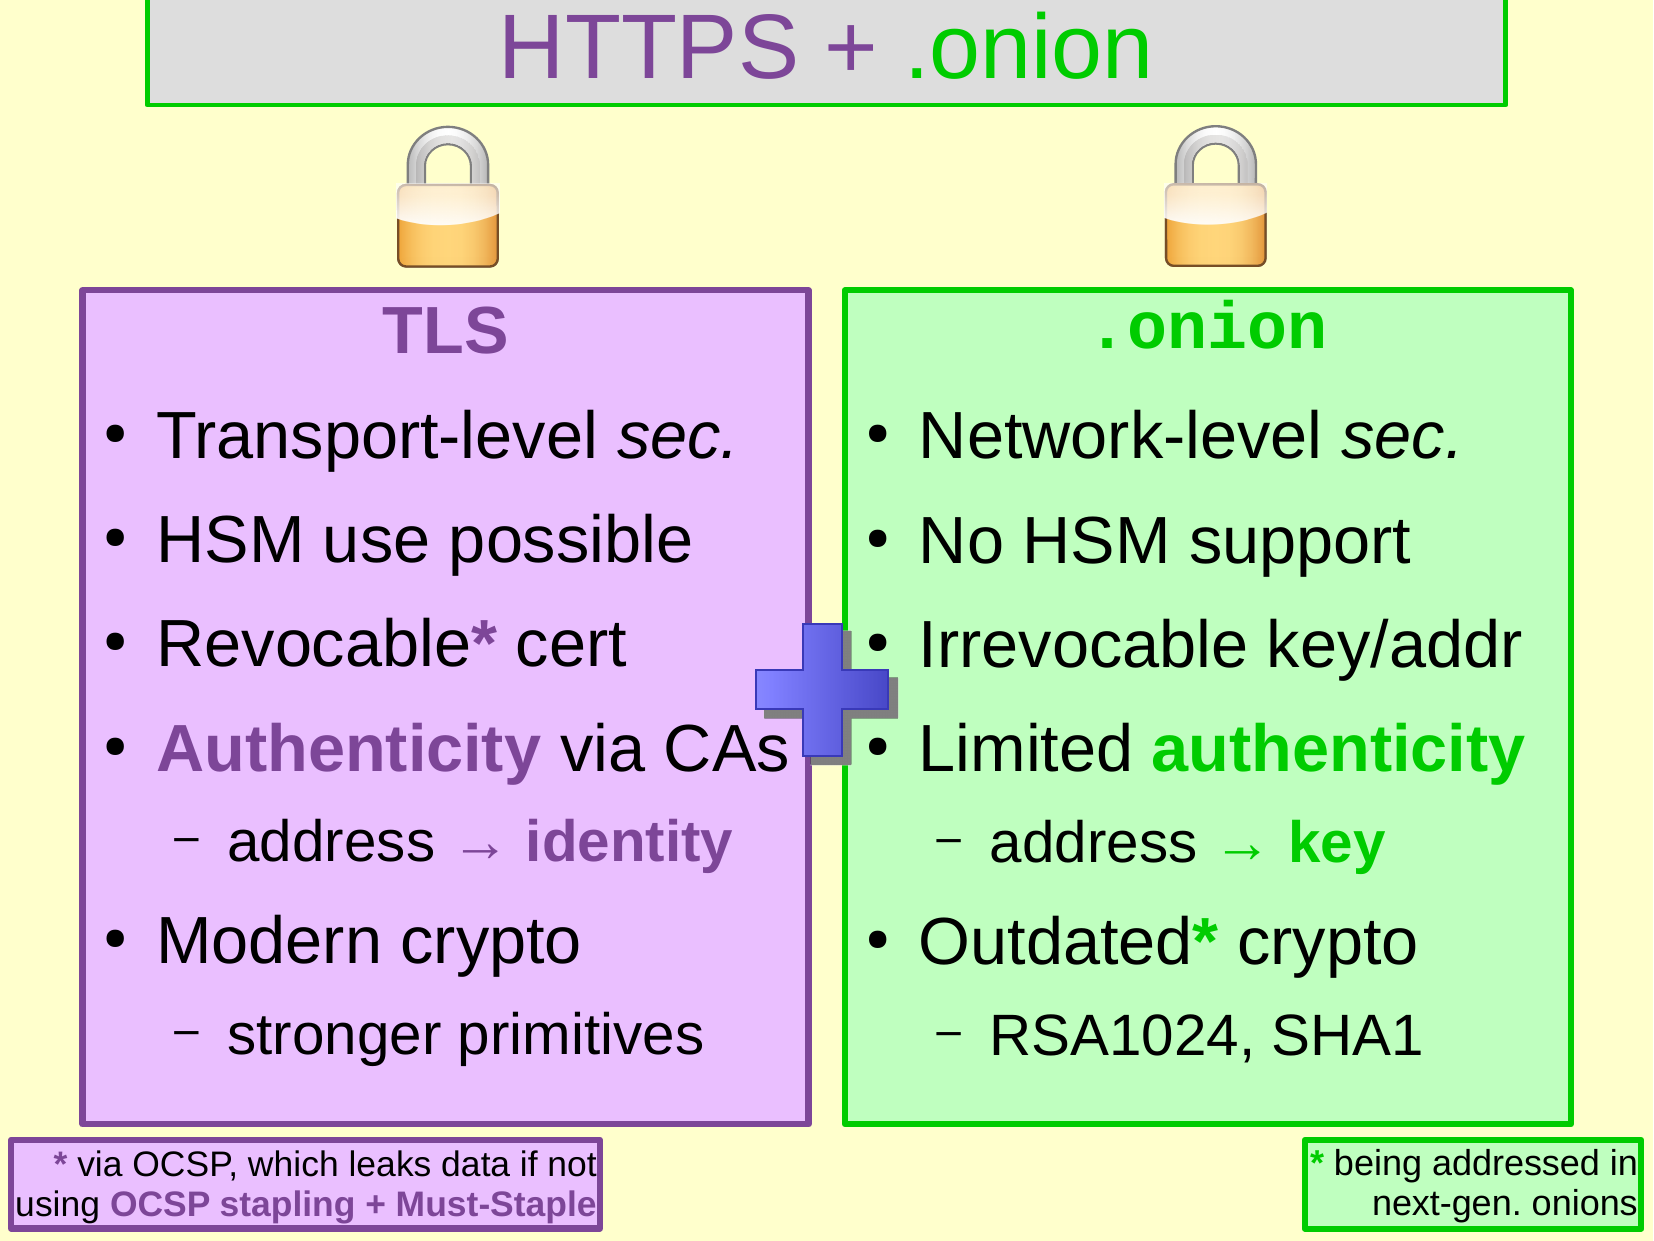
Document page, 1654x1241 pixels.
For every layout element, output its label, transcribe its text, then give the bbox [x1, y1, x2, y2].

picture [370, 120, 527, 277]
list * being addressed in next-gen. onions [1305, 1140, 1642, 1229]
title HTTPS + .onion [73, 0, 1580, 132]
list * via OCSP, which leaks data if not using OCSP stapling + Must-Staple [11, 1140, 601, 1229]
picture [673, 541, 970, 839]
picture [1138, 119, 1295, 276]
list TLS Transport-level sec. HSM use possible Revocable* cert Authenticity via CAs address → identity Modern crypto stronger primitives [82, 290, 809, 1125]
list .onion Network-level sec. No HSM support Irrevocable key/addr Limited authenticity address → key Outdated* crypto RSA1024, SHA1 [844, 290, 1571, 1125]
